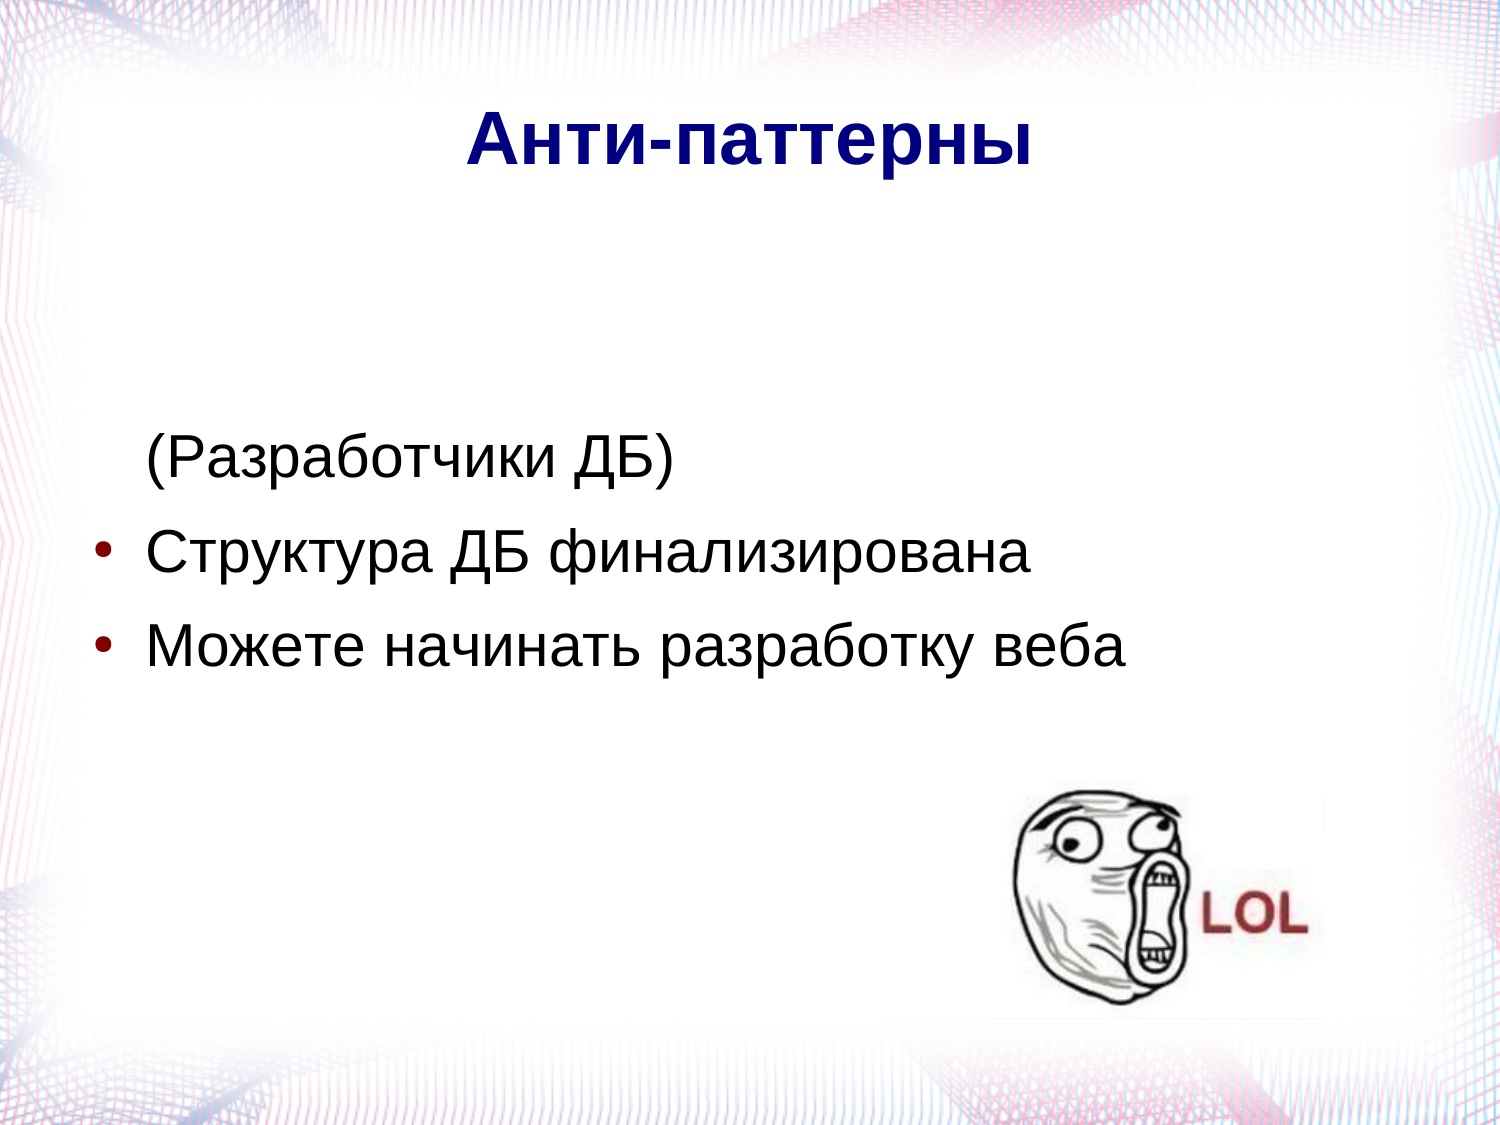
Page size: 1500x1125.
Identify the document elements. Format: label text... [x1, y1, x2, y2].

list (Разработчики ДБ) Структура ДБ финализирована Можете начинать разработку веба [75, 422, 1425, 865]
title Анти-паттерны [75, 44, 1426, 233]
picture [0, 0, 1500, 1125]
